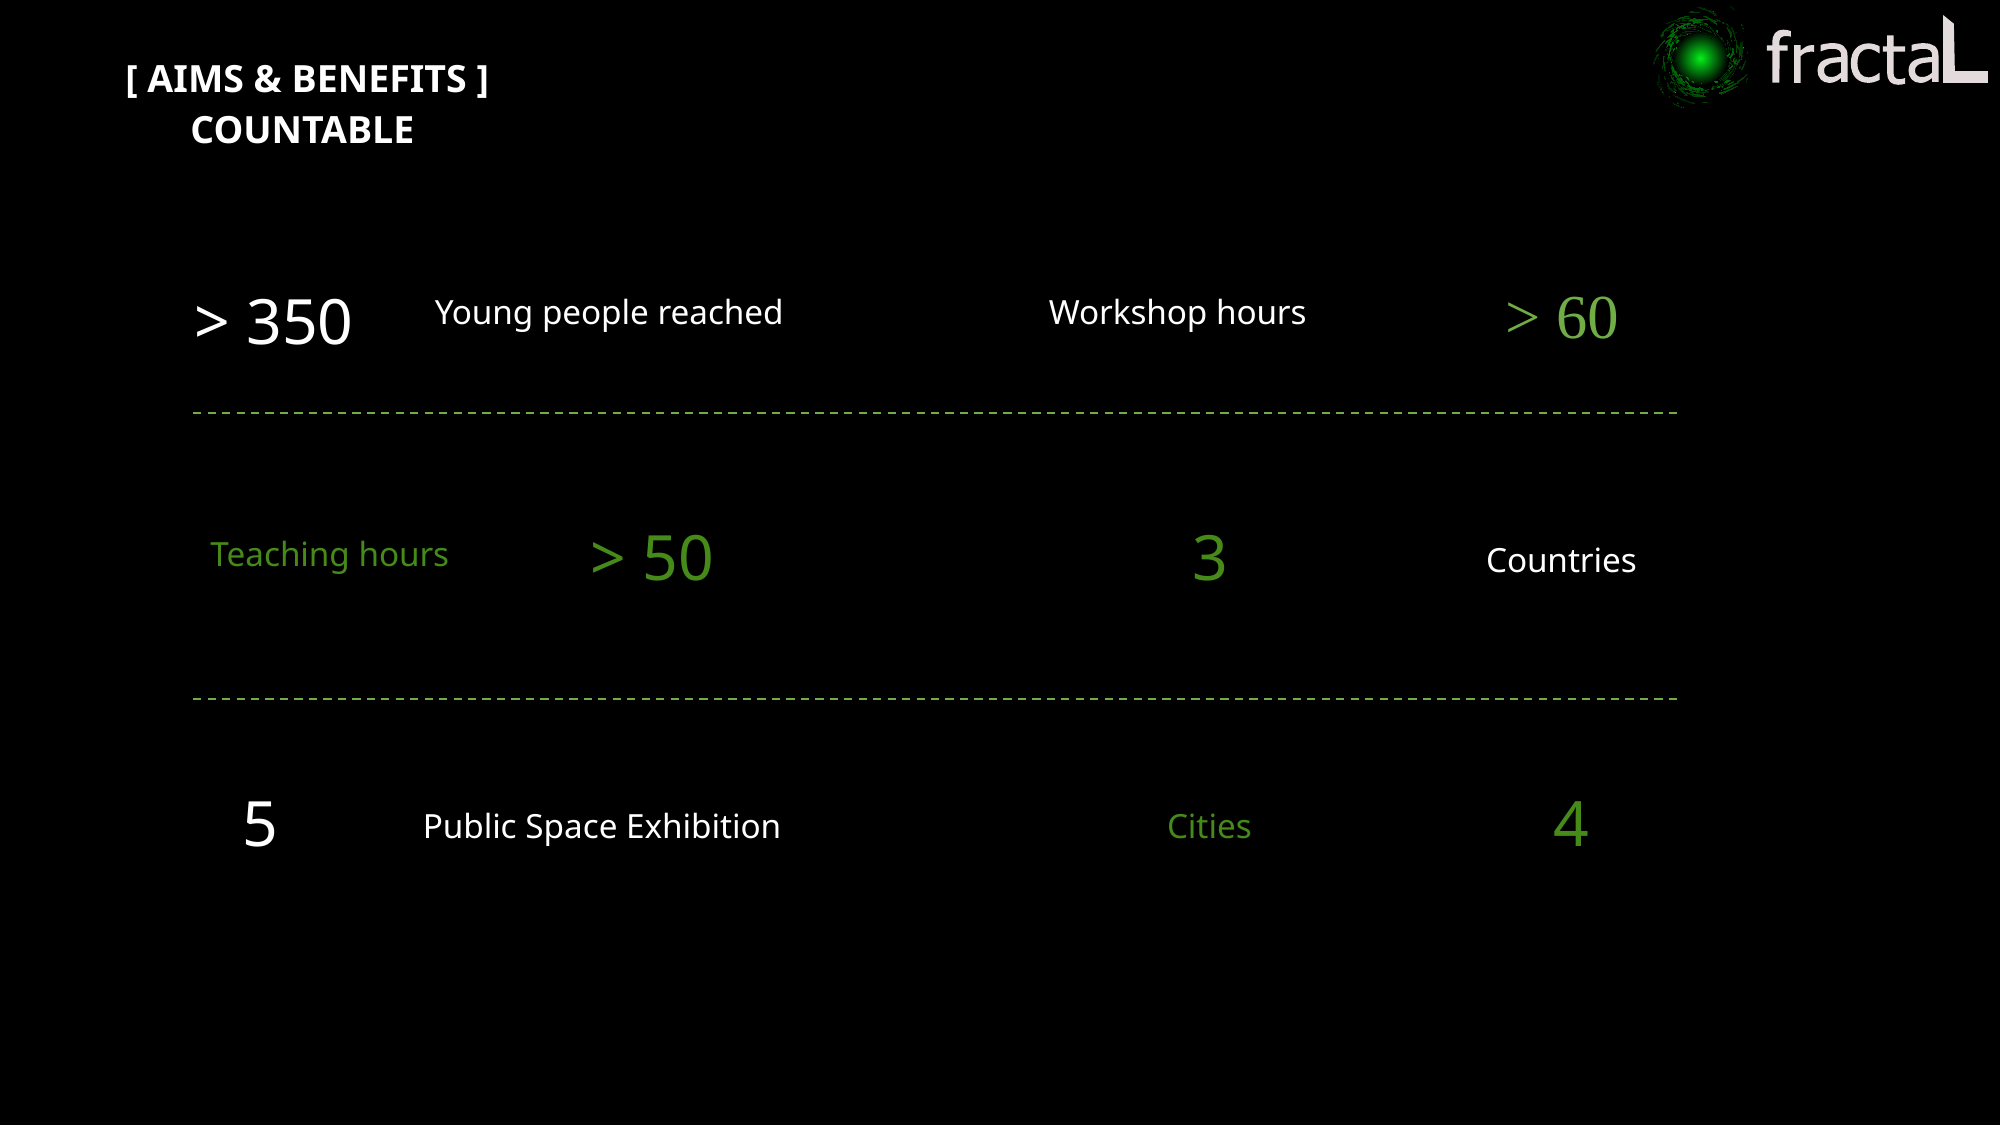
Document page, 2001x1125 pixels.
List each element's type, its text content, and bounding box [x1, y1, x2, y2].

picture [1653, 5, 1988, 108]
text_box Countries [1471, 529, 1675, 586]
text_box 5 [227, 771, 318, 864]
text_box 3 [1178, 506, 1256, 598]
text_box [ aims & BENEFITS ] COUNTABLE [75, 45, 541, 191]
text_box Public Space Exhibition [408, 795, 859, 871]
text_box Workshop hours [1034, 281, 1485, 338]
text_box 4 [1538, 771, 1617, 864]
text_box Young people reached [420, 281, 871, 357]
text_box Cities [1152, 795, 1286, 852]
text_box > 50 [575, 506, 749, 598]
text_box > 60 [1490, 287, 1691, 349]
text_box > 350 [180, 270, 435, 362]
text_box Teaching hours [195, 523, 496, 580]
